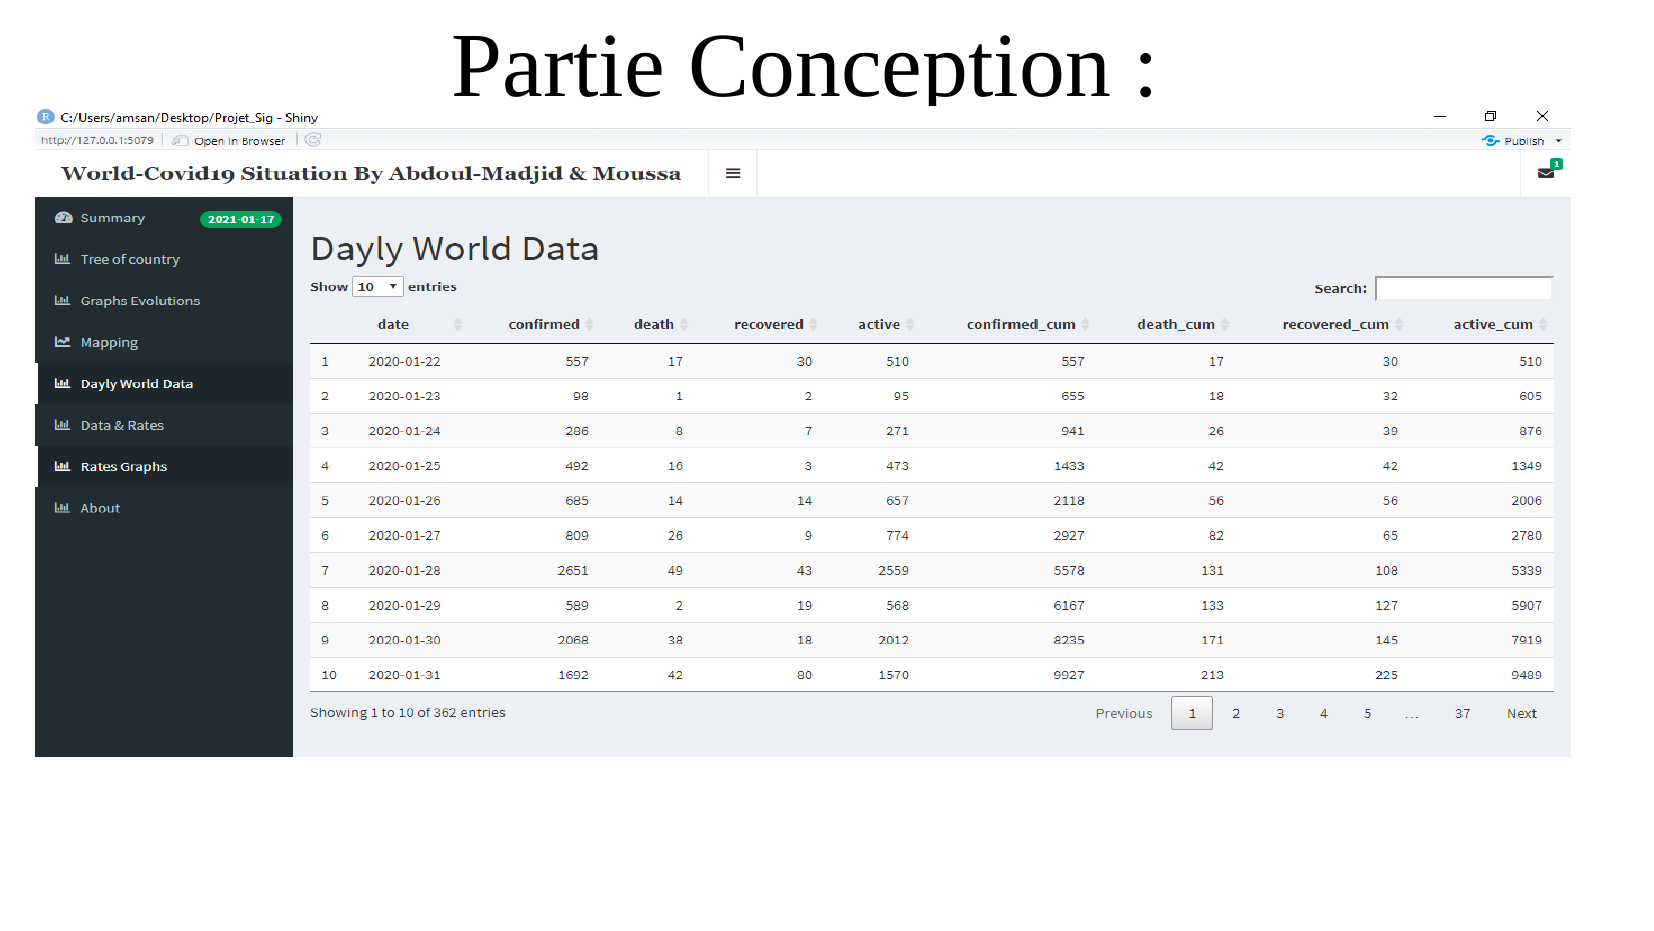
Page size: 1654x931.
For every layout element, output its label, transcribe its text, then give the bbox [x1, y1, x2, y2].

title Partie Conception : [23, 11, 1589, 119]
picture [35, 106, 1571, 758]
